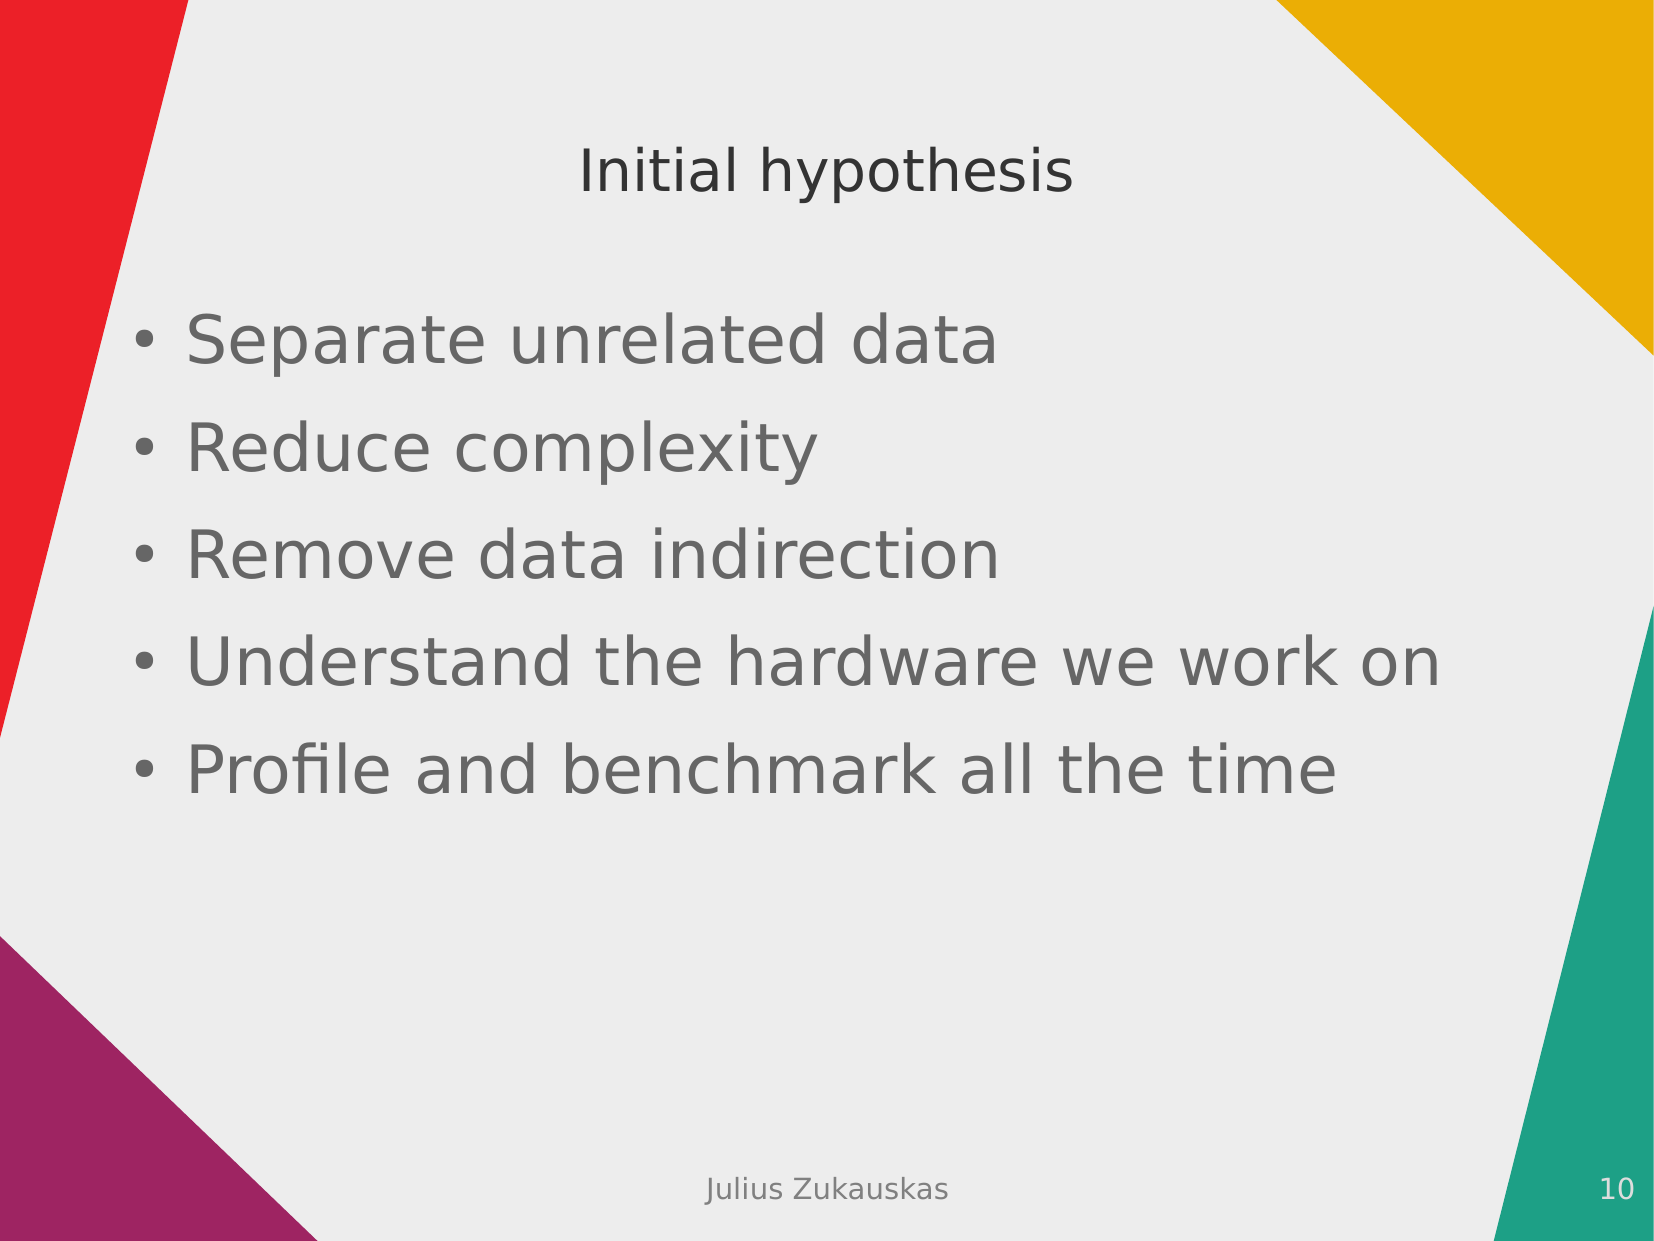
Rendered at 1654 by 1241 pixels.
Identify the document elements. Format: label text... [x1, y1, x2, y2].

title Initial hypothesis [114, 73, 1539, 271]
list Separate unrelated data Reduce complexity Remove data indirection Understand the hardware we work on Profile and benchmark all the time [114, 302, 1539, 1033]
